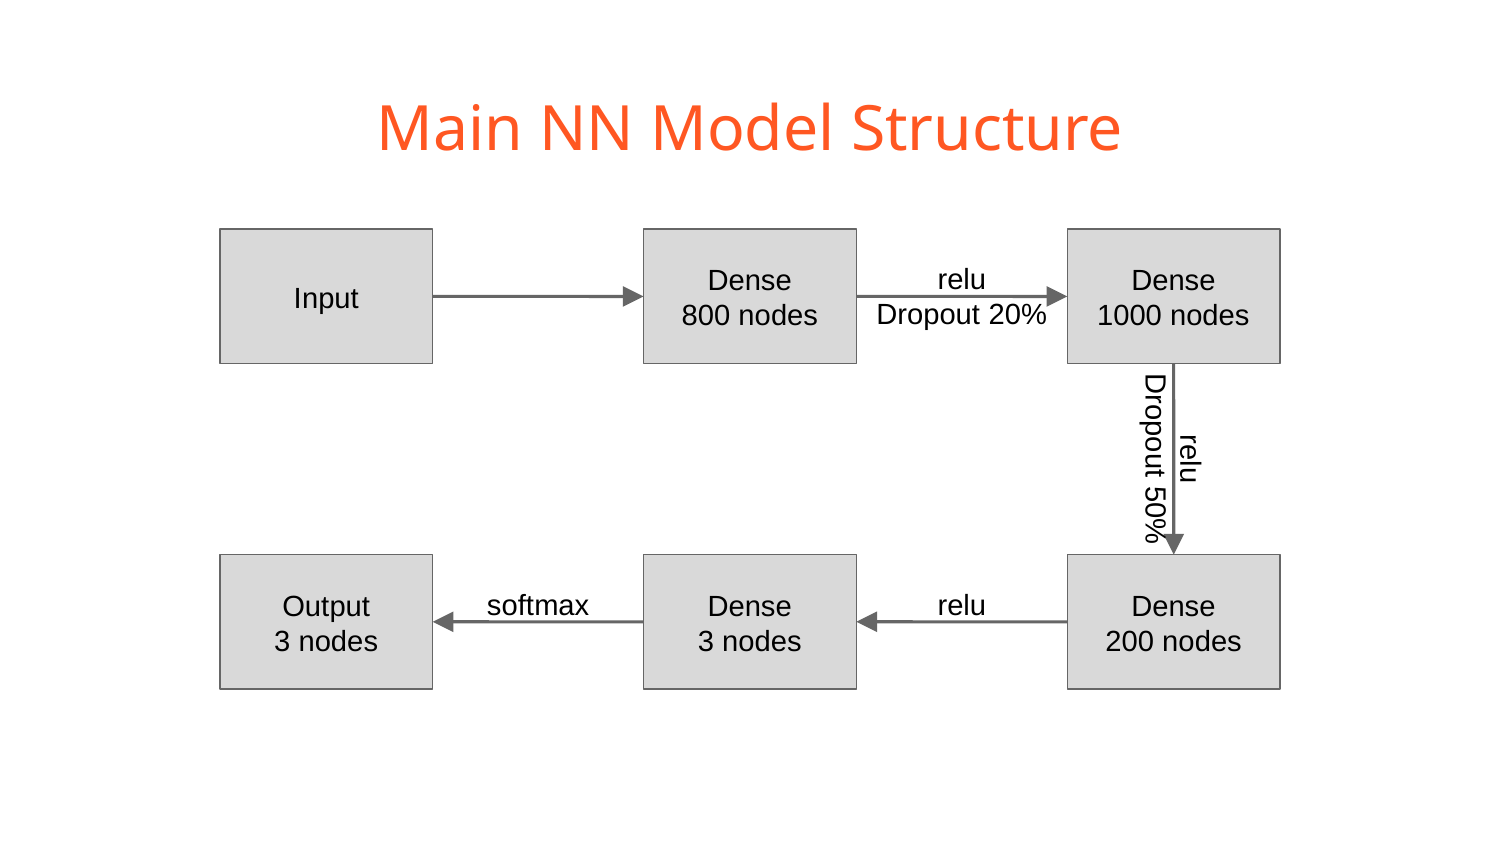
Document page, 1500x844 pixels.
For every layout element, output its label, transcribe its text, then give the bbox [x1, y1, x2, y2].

text_box Dense 800 nodes [643, 229, 857, 364]
text_box Output 3 nodes [219, 554, 433, 690]
text_box Dense 1000 nodes [1067, 229, 1281, 364]
text_box relu [855, 570, 1069, 673]
text_box relu Dropout 50% [1122, 352, 1225, 566]
text_box softmax [431, 570, 645, 673]
text_box Dense 3 nodes [643, 554, 857, 690]
title Main NN Model Structure [51, 72, 1449, 167]
text_box relu Dropout 20% [855, 245, 1069, 348]
text_box Input [219, 229, 433, 364]
text_box Dense 200 nodes [1067, 554, 1281, 690]
